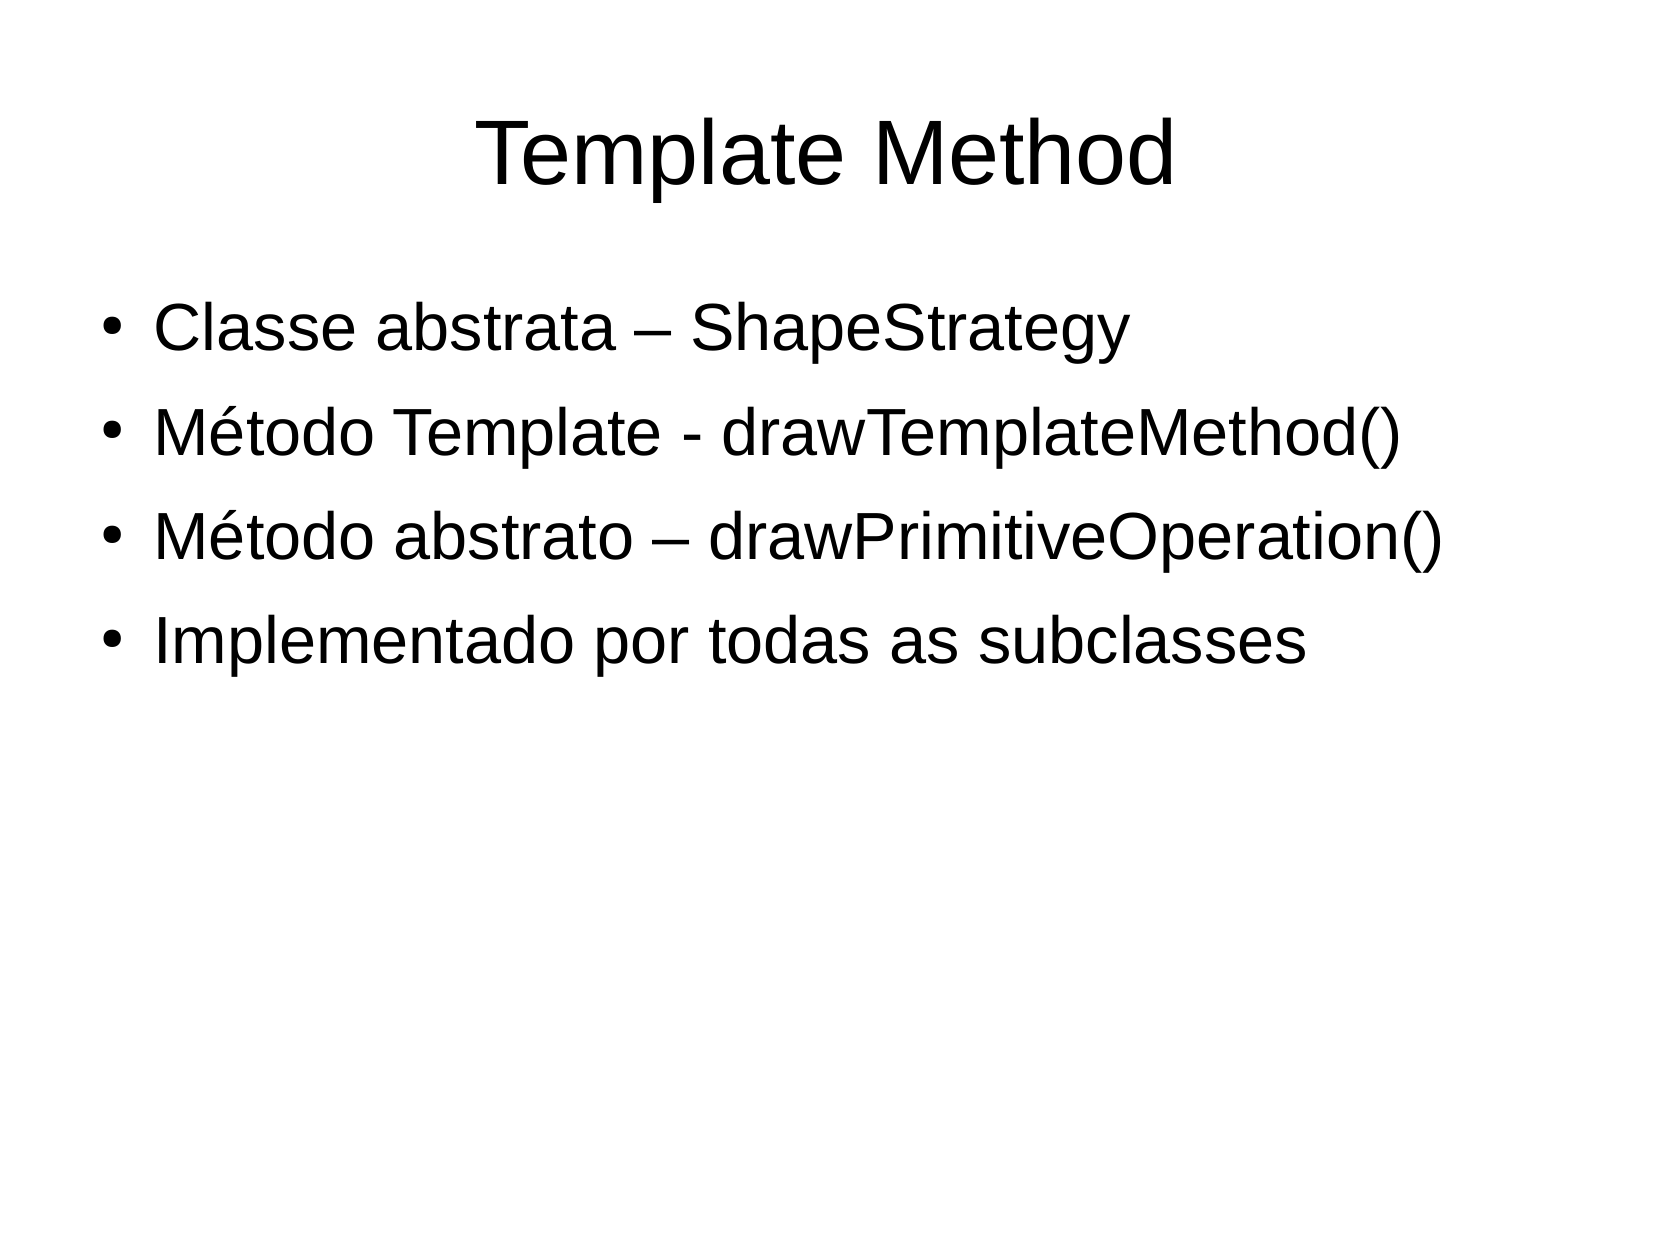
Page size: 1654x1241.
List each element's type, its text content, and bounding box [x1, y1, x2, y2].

list Classe abstrata – ShapeStrategy Método Template - drawTemplateMethod() Método abstrato – drawPrimitiveOperation() Implementado por todas as subclasses [82, 290, 1571, 1010]
title Template Method [82, 49, 1571, 257]
